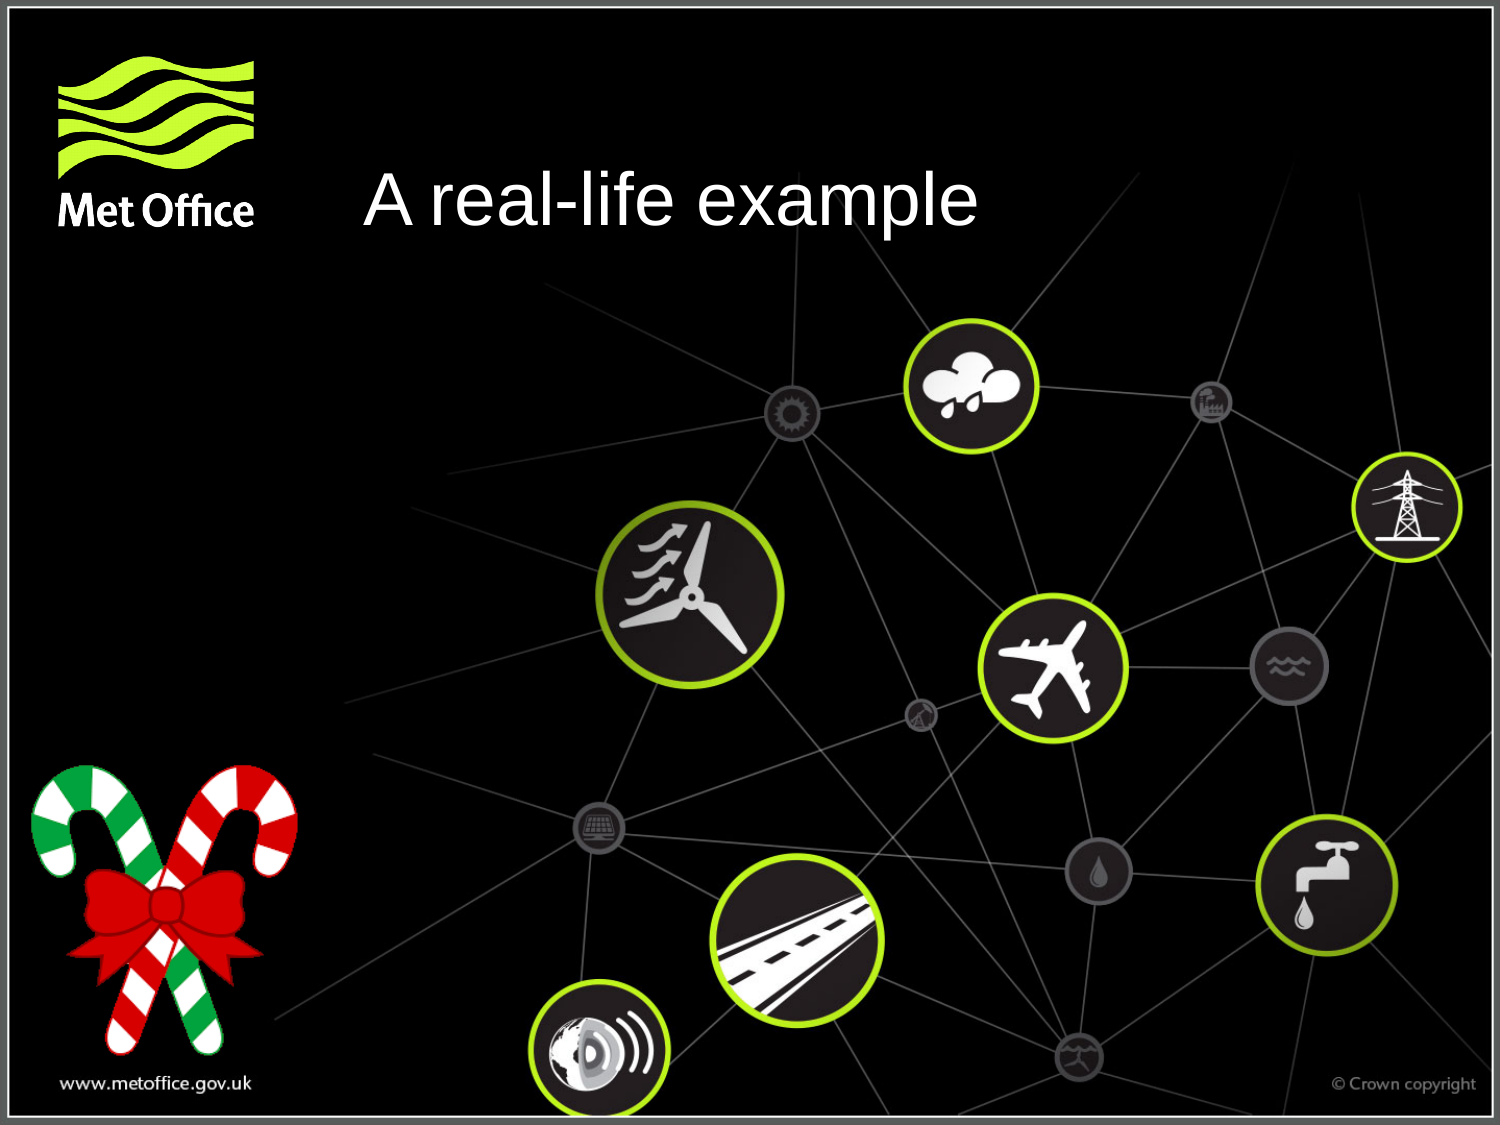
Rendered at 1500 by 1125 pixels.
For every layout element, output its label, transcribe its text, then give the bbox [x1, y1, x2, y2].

picture [2, 2, 1498, 1123]
title A real-life example [348, 95, 1471, 249]
